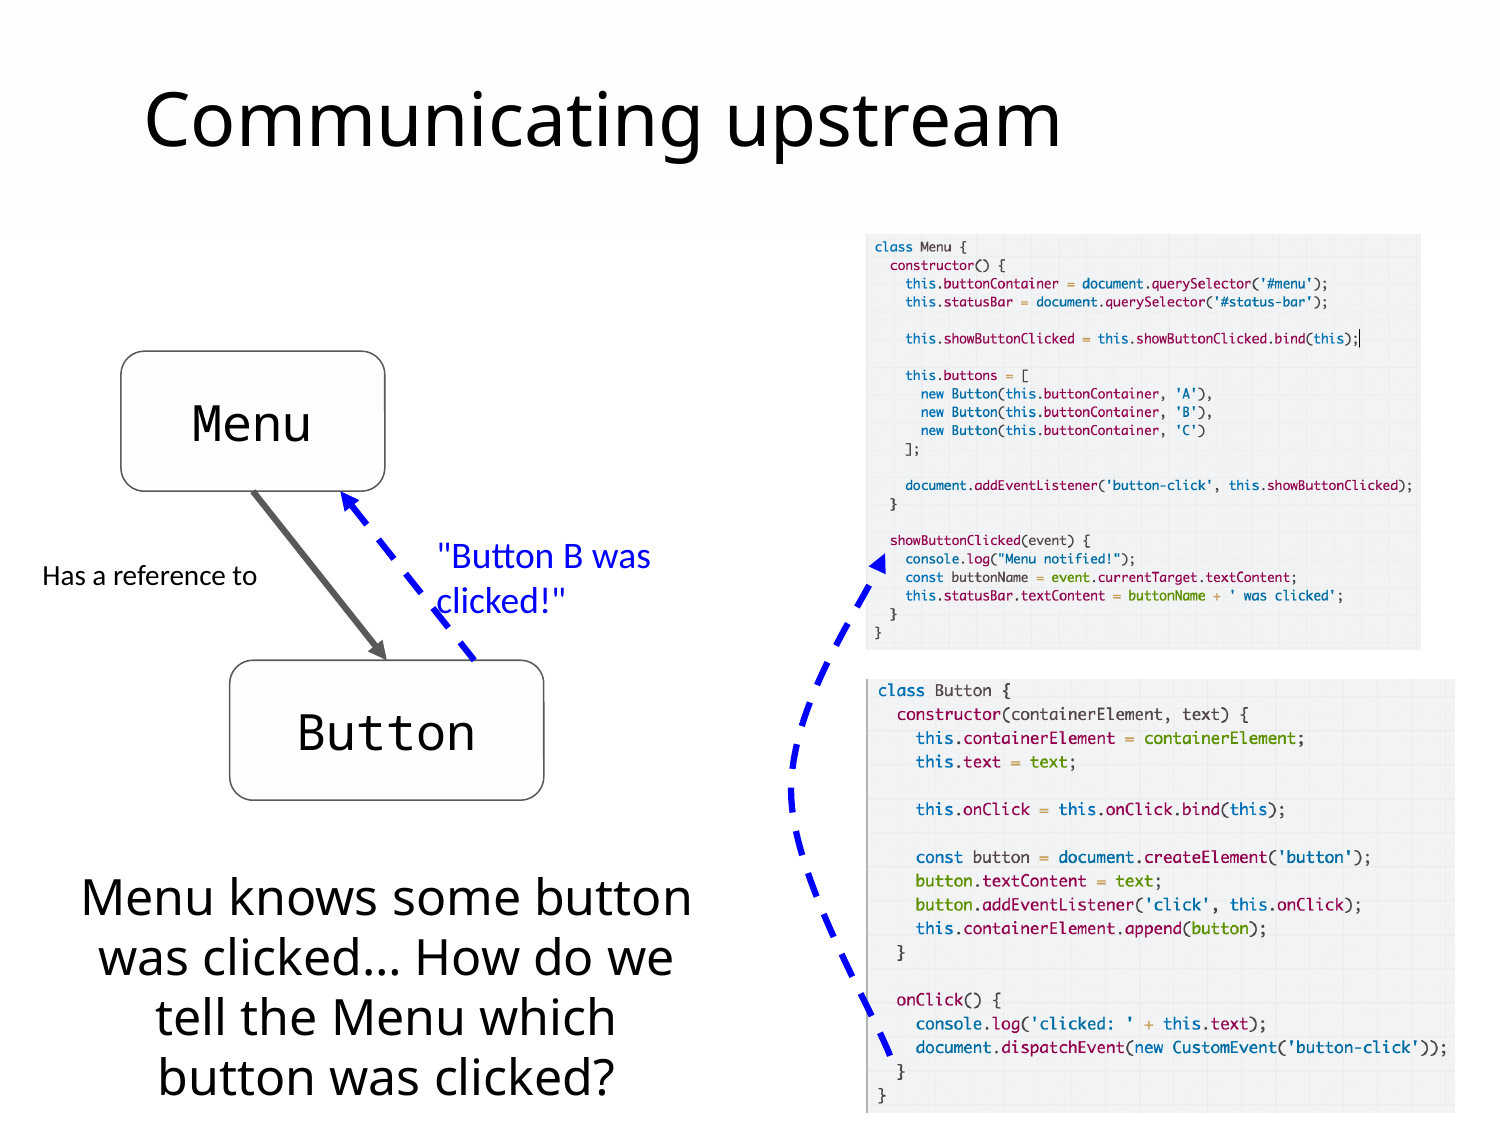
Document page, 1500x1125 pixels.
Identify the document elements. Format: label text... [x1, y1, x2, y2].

title Communicating upstream [128, 56, 1372, 183]
text_box Menu knows some button was clicked… How do we tell the Menu which button was clicked? [56, 850, 717, 1020]
text_box Button [229, 660, 544, 801]
text_box "Button B was clicked!" [421, 516, 735, 586]
text_box Menu [120, 351, 385, 492]
picture [866, 234, 1421, 650]
picture [866, 679, 1455, 1113]
text_box Has a reference to [27, 541, 341, 611]
